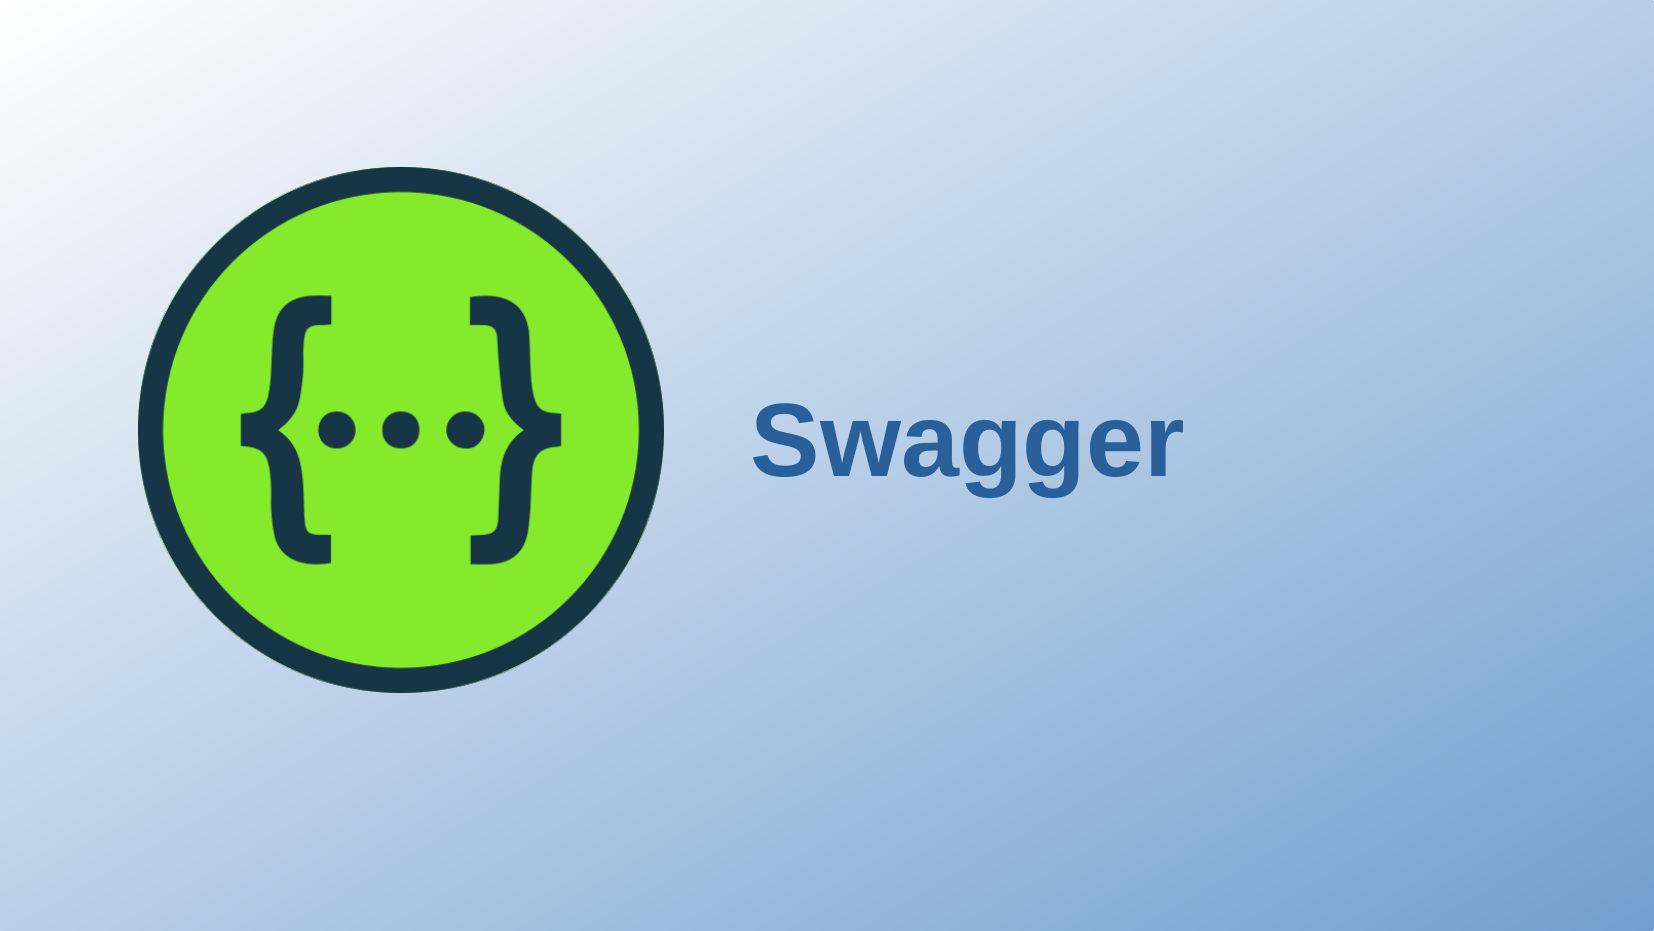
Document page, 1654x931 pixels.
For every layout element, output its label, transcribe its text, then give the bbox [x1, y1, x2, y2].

picture [138, 167, 664, 693]
text_box Swagger [736, 375, 1313, 526]
